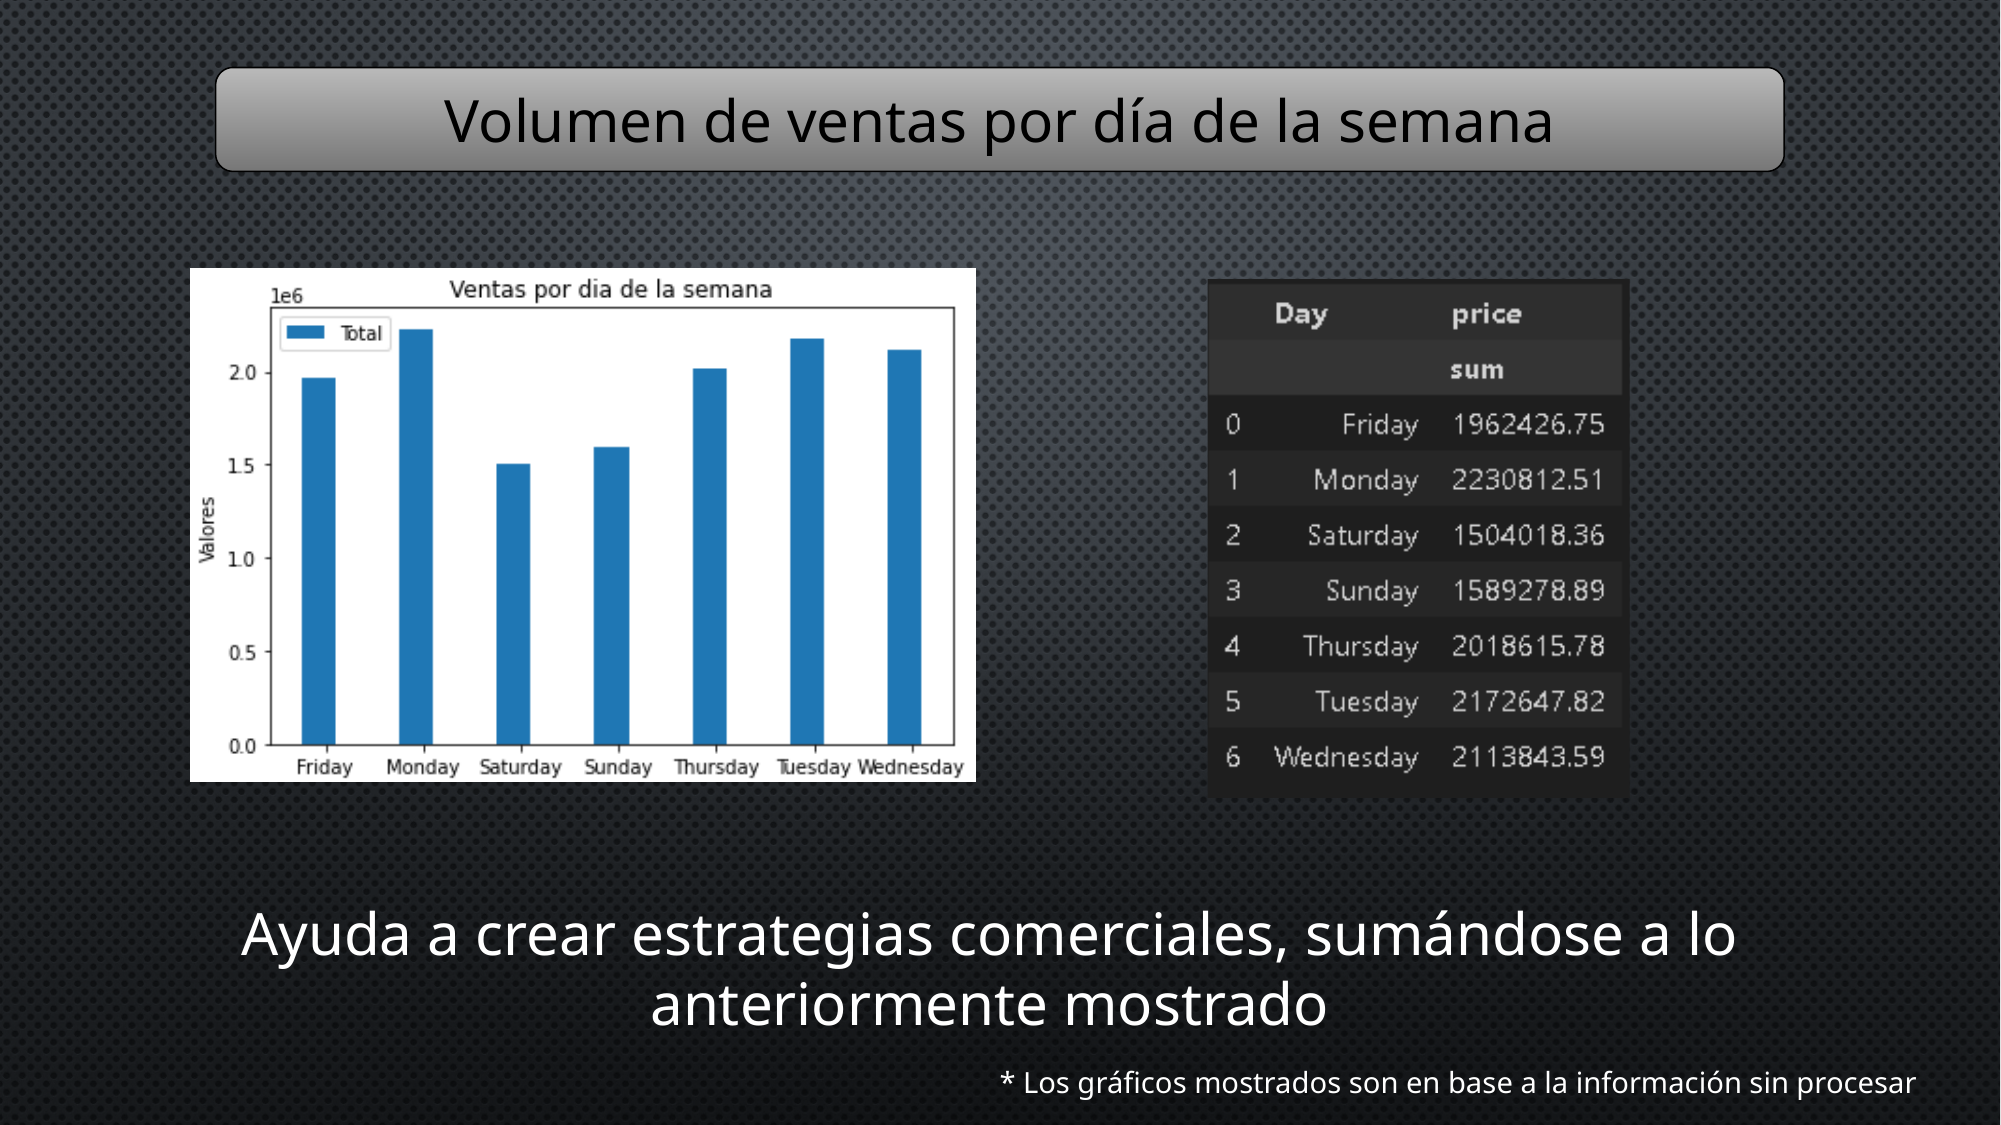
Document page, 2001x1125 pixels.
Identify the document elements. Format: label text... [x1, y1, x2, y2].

text_box Volumen de ventas por día de la semana [215, 67, 1785, 172]
picture [1207, 279, 1630, 798]
text_box * Los gráficos mostrados son en base a la información sin procesar [935, 1057, 1981, 1108]
text_box Ayuda a crear estrategias comerciales, sumándose a lo anteriormente mostrado [37, 889, 1943, 1047]
picture [190, 268, 976, 782]
